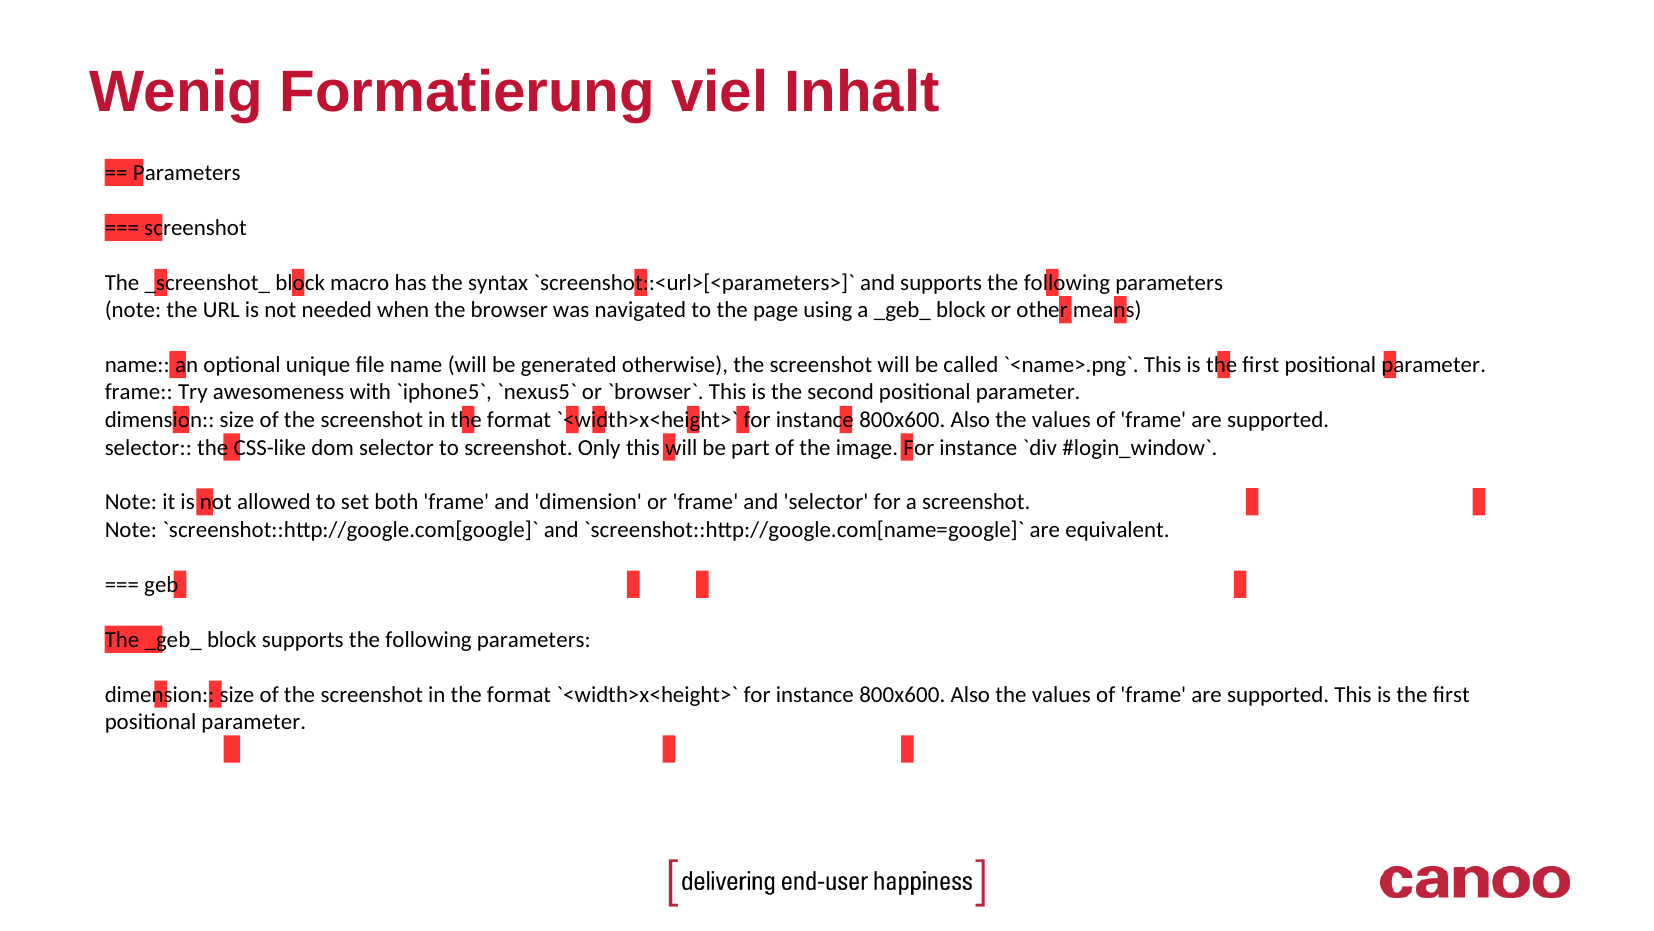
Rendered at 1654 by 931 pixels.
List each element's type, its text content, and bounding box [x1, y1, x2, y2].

title Wenig Formatierung viel Inhalt [75, 45, 1591, 136]
picture [1380, 866, 1570, 898]
picture [662, 855, 991, 910]
text_box == Parameters === screenshot The _screenshot_ block macro has the syntax `screenshot::<url>[<parameters>]` and supports the following parameters (note: the URL is not needed when the browser was navigated to the page using a _geb_ block or other means) name:: an optional unique file name (will be generated otherwise), the screenshot will be called `<name>.png`. This is the first positional parameter. frame:: Try awesomeness with `iphone5`, `nexus5` or `browser`. This is the second positional parameter. dimension:: size of the screenshot in the format `<width>x<height>` for instance 800x600. Also the values of 'frame' are supported. selector:: the CSS-like dom selector to screenshot. Only this will be part of the image. For instance `div #login_window`. Note: it is not allowed to set both 'frame' and 'dimension' or 'frame' and 'selector' for a screenshot. Note: `screenshot::http://google.com[google]` and `screenshot::http://google.com[name=google]` are equivalent. === geb The _geb_ block supports the following parameters: dimension:: size of the screenshot in the format `<width>x<height>` for instance 800x600. Also the values of 'frame' are supported. This is the first positional parameter. [90, 150, 1546, 797]
